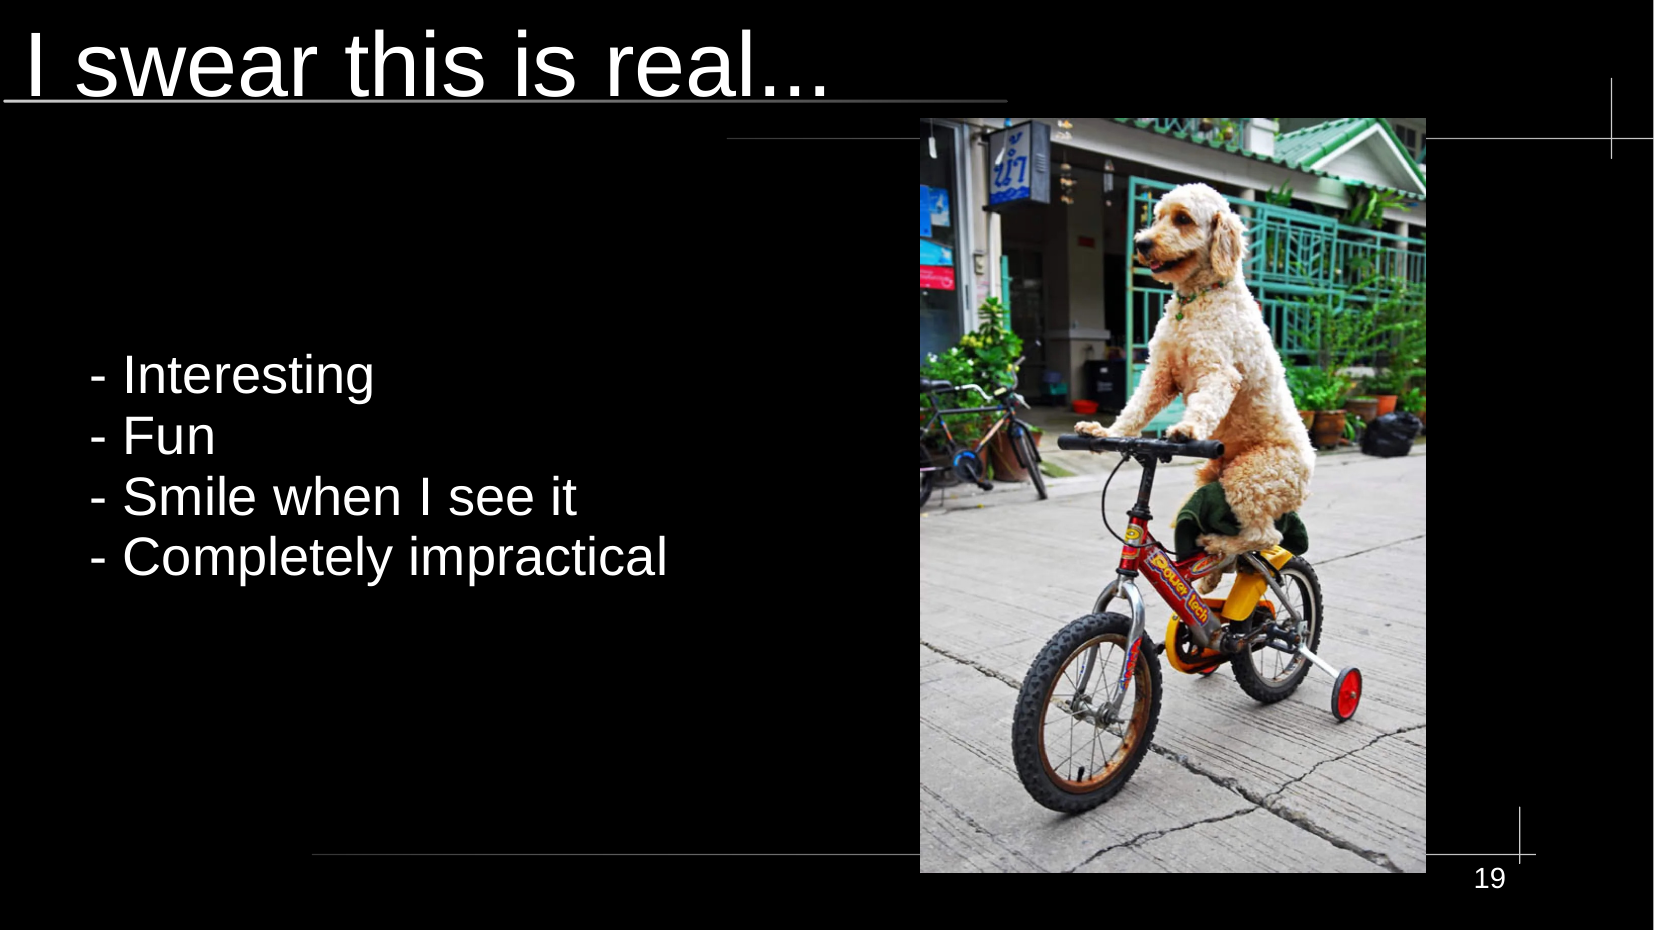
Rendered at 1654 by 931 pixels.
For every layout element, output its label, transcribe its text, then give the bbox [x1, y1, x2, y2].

title I swear this is real... [23, 11, 1589, 119]
picture [920, 118, 1426, 873]
text_box - Interesting - Fun - Smile when I see it - Completely impractical [75, 337, 684, 595]
